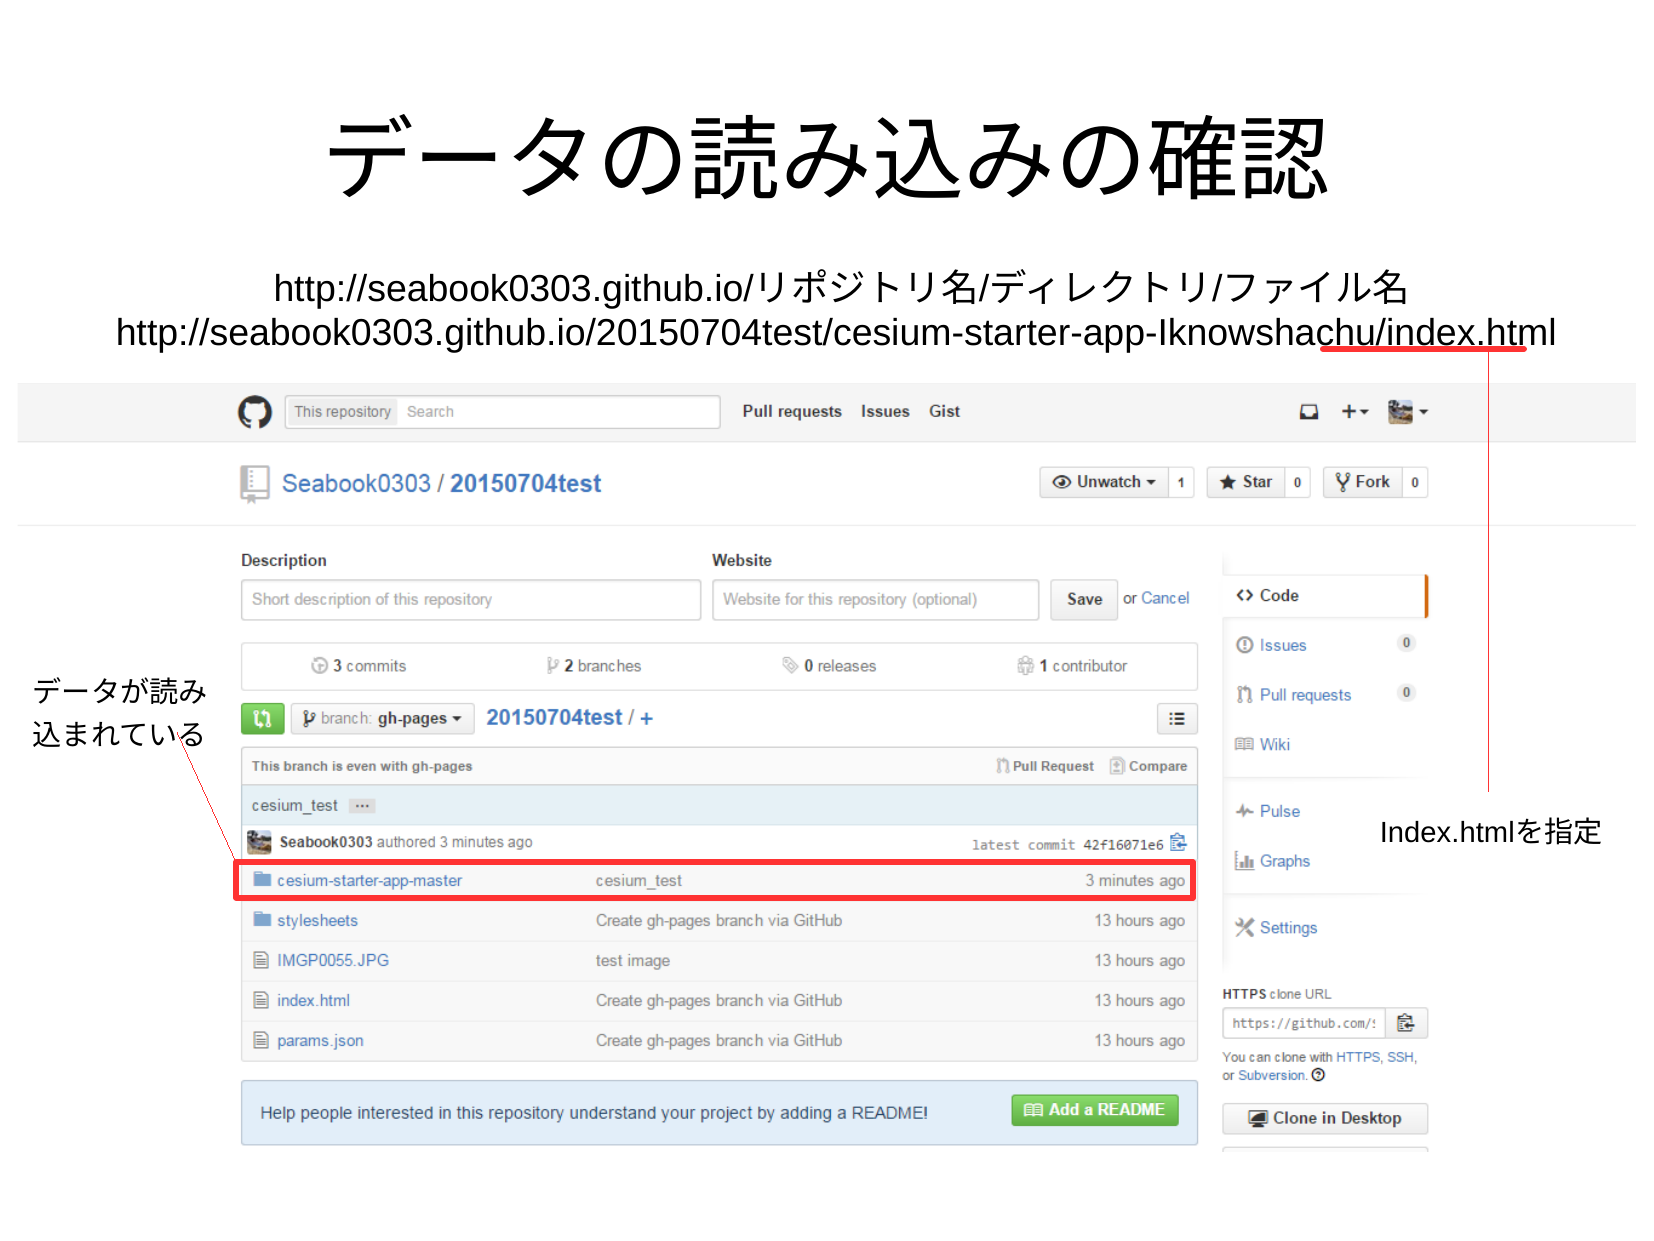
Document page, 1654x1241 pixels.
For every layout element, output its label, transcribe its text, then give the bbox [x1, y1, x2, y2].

text_box データが読み込まれている [17, 661, 237, 735]
text_box http://seabook0303.github.io/リポジトリ名/ディレクトリ/ファイル名 http://seabook0303.github.io/20150704test/cesium-starter-app-Iknowshachu/index.html [90, 250, 1583, 350]
title データの読み込みの確認 [82, 49, 1571, 257]
text_box Index.htmlを指定 [1365, 800, 1637, 849]
picture [17, 383, 1636, 1152]
